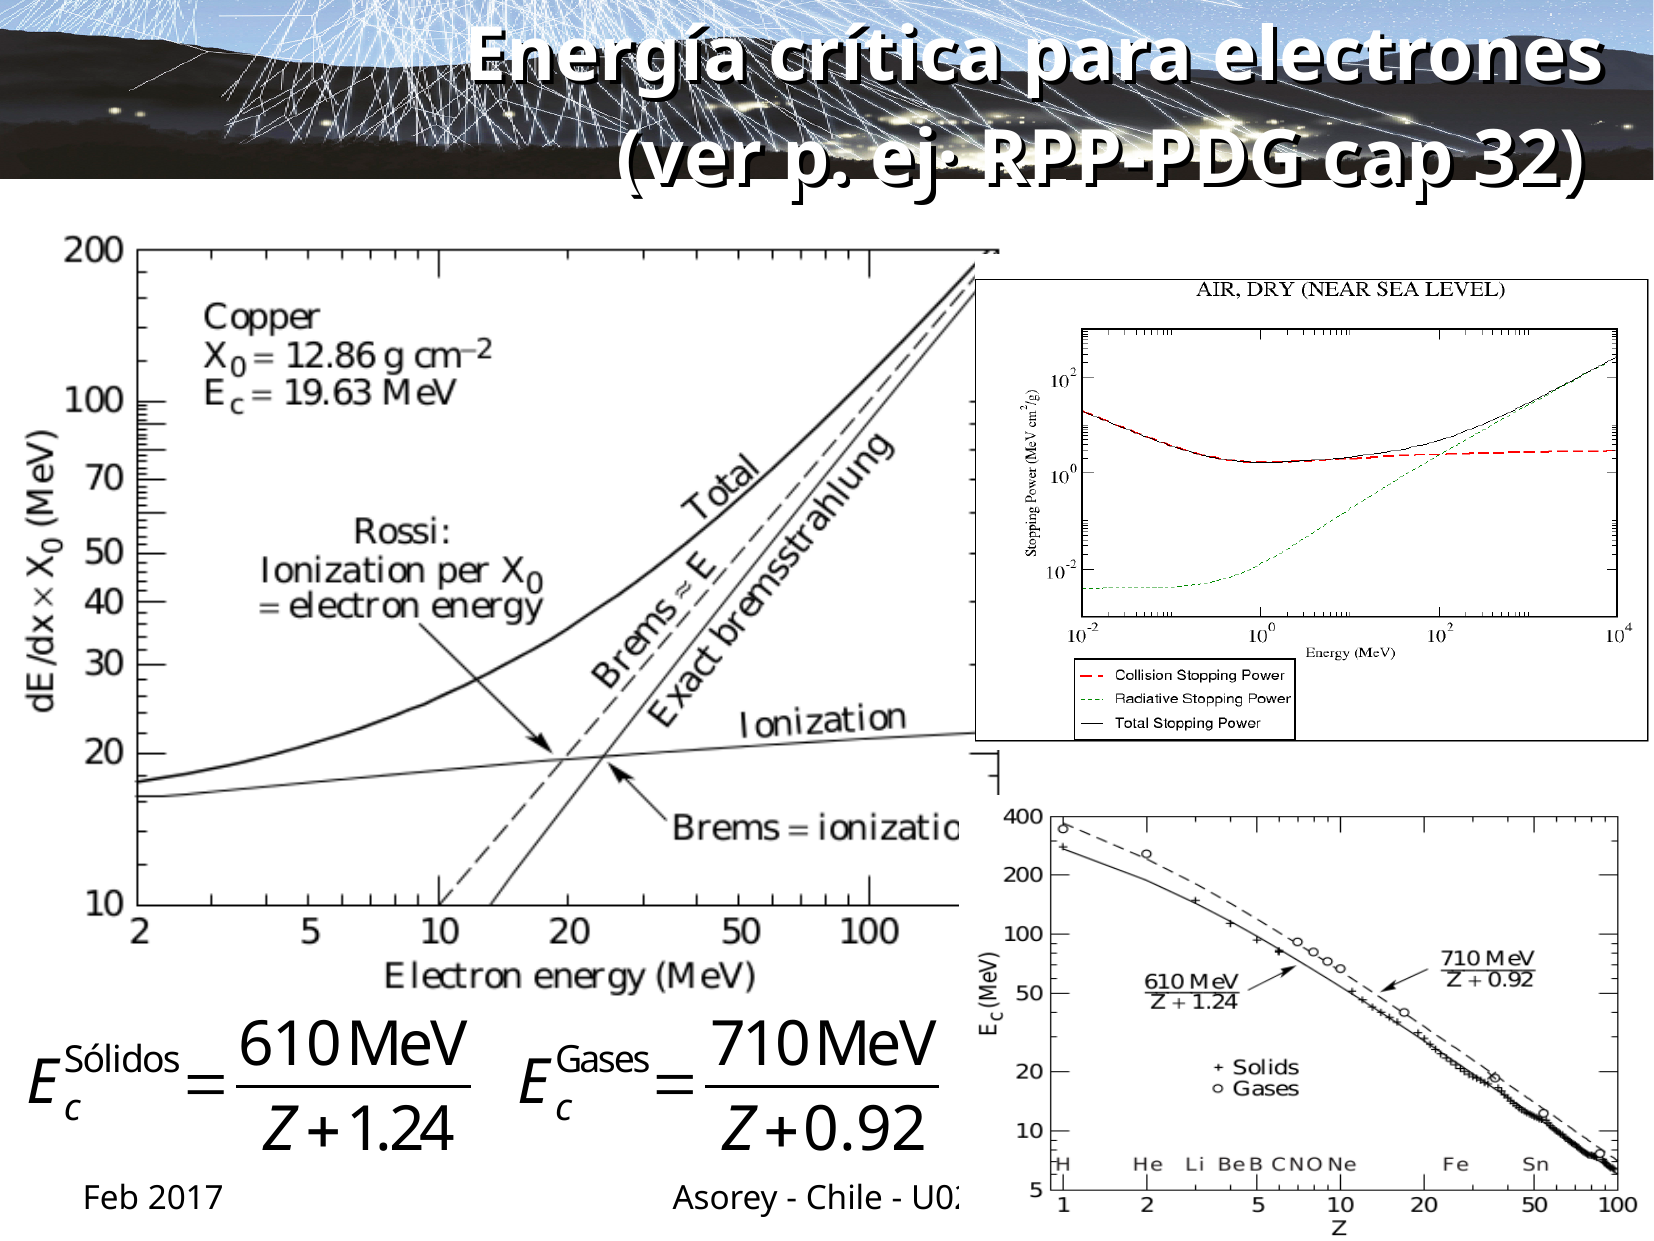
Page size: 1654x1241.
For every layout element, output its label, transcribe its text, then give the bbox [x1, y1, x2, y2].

title Energía crítica para electrones (ver p. ej· RPP-PDG cap 32) [45, 11, 1606, 195]
chart [510, 1004, 949, 1167]
chart [18, 1004, 481, 1167]
picture [0, 0, 1654, 1241]
